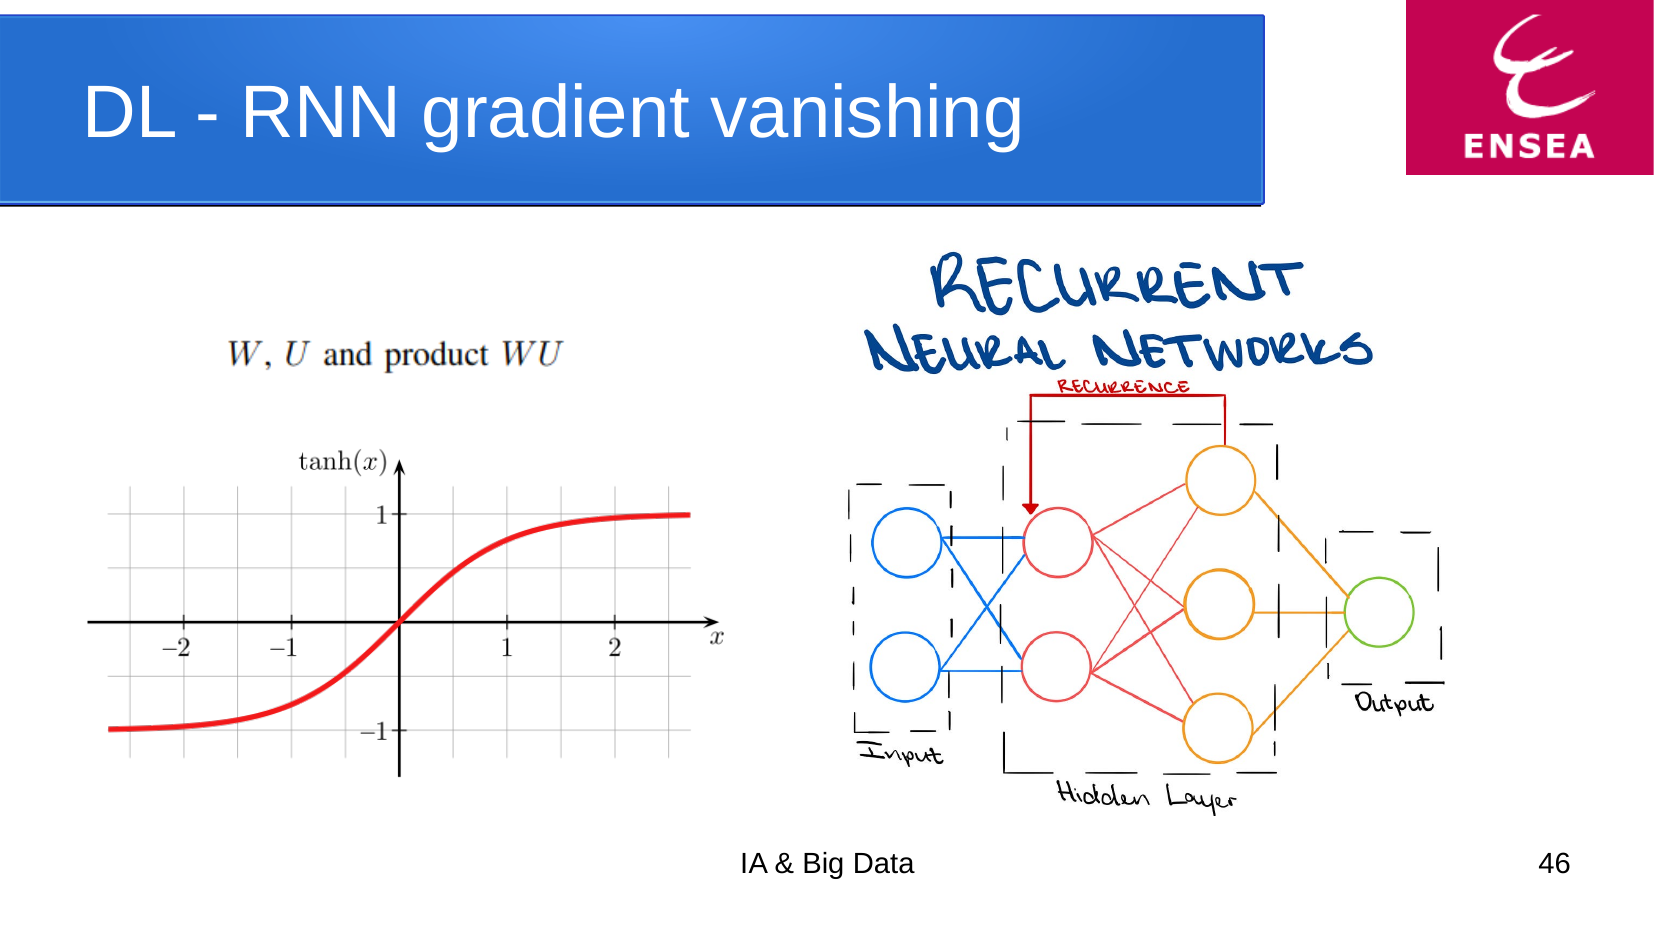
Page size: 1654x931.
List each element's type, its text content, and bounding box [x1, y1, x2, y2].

title DL - RNN gradient vanishing [82, 35, 1235, 189]
picture [224, 330, 572, 375]
picture [1406, 0, 1654, 175]
picture [70, 439, 730, 804]
picture [779, 236, 1536, 816]
